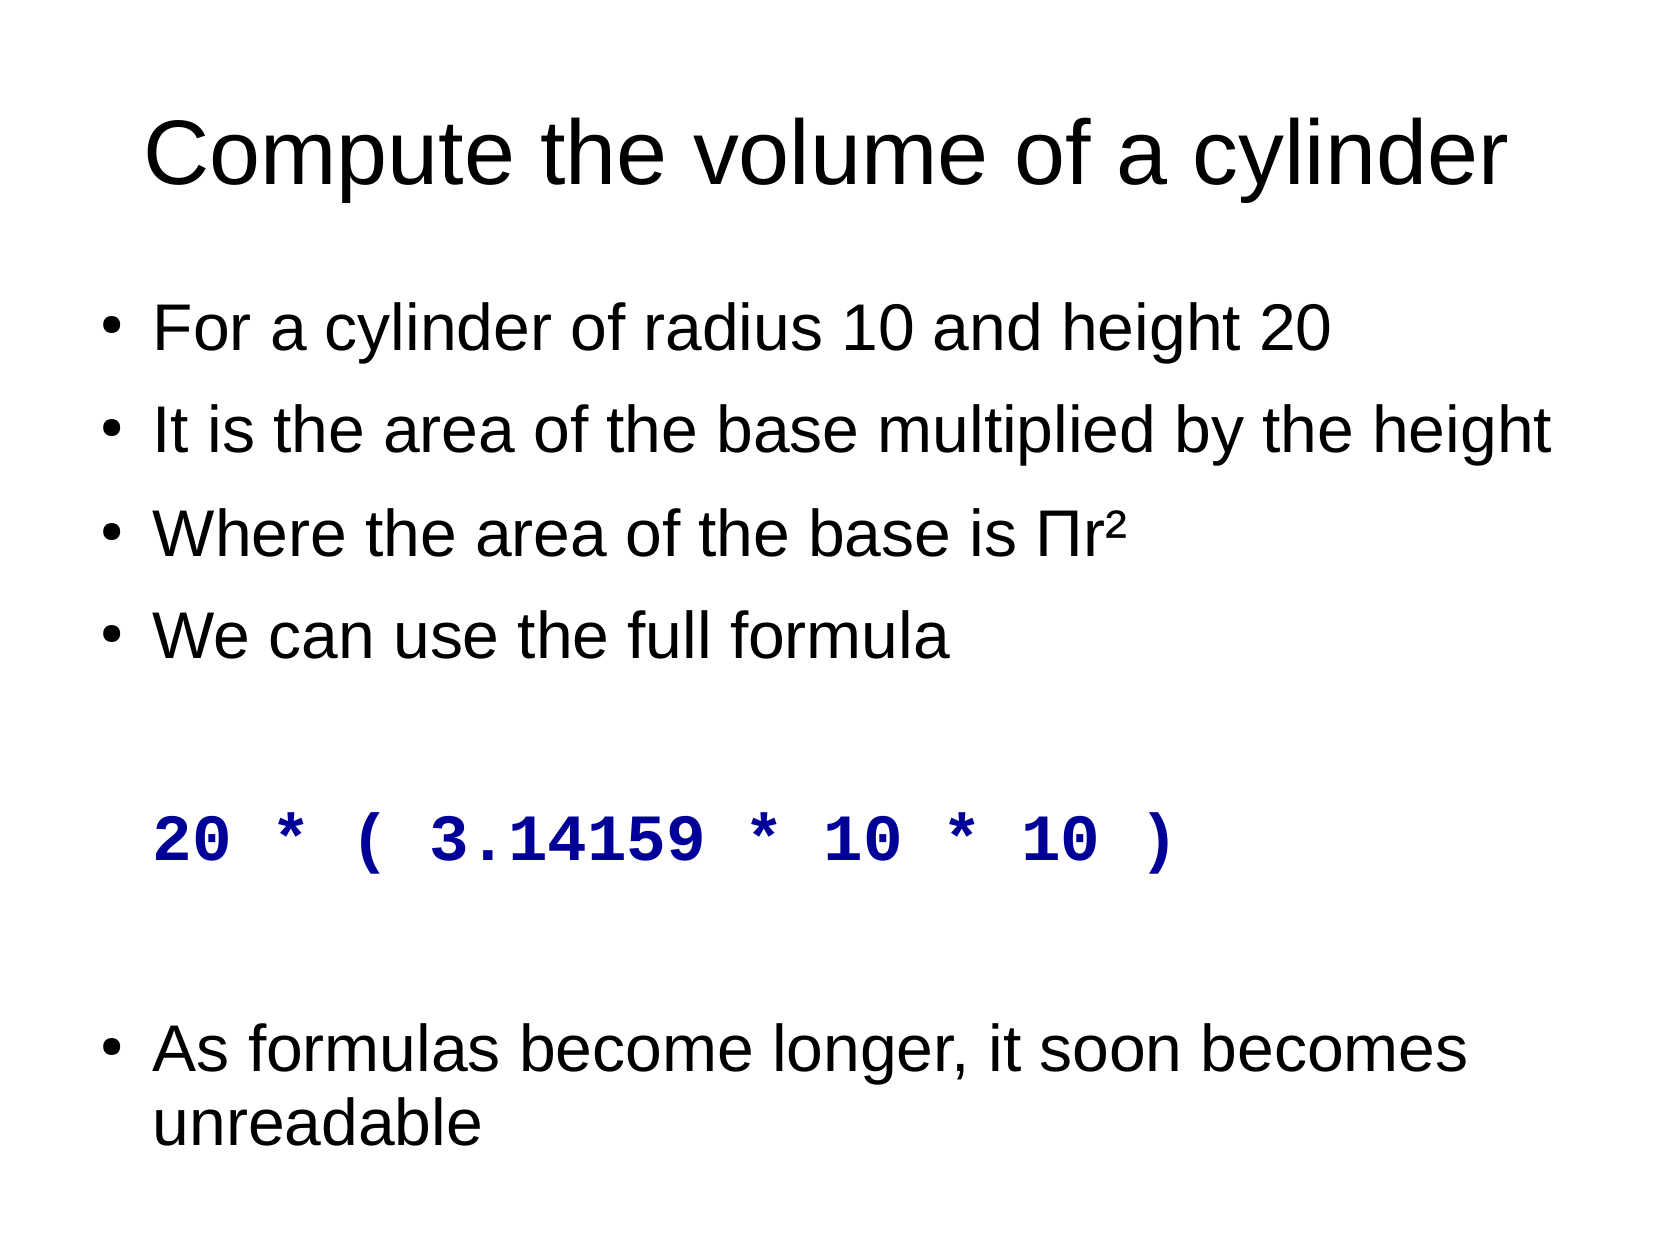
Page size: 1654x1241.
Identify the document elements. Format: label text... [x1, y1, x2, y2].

title Compute the volume of a cylinder [82, 49, 1571, 257]
list For a cylinder of radius 10 and height 20 It is the area of the base multiplied by the height Where the area of the base is Πr² We can use the full formula 20 * ( 3.14159 * 10 * 10 ) As formulas become longer, it soon becomes unreadable [82, 290, 1571, 1170]
